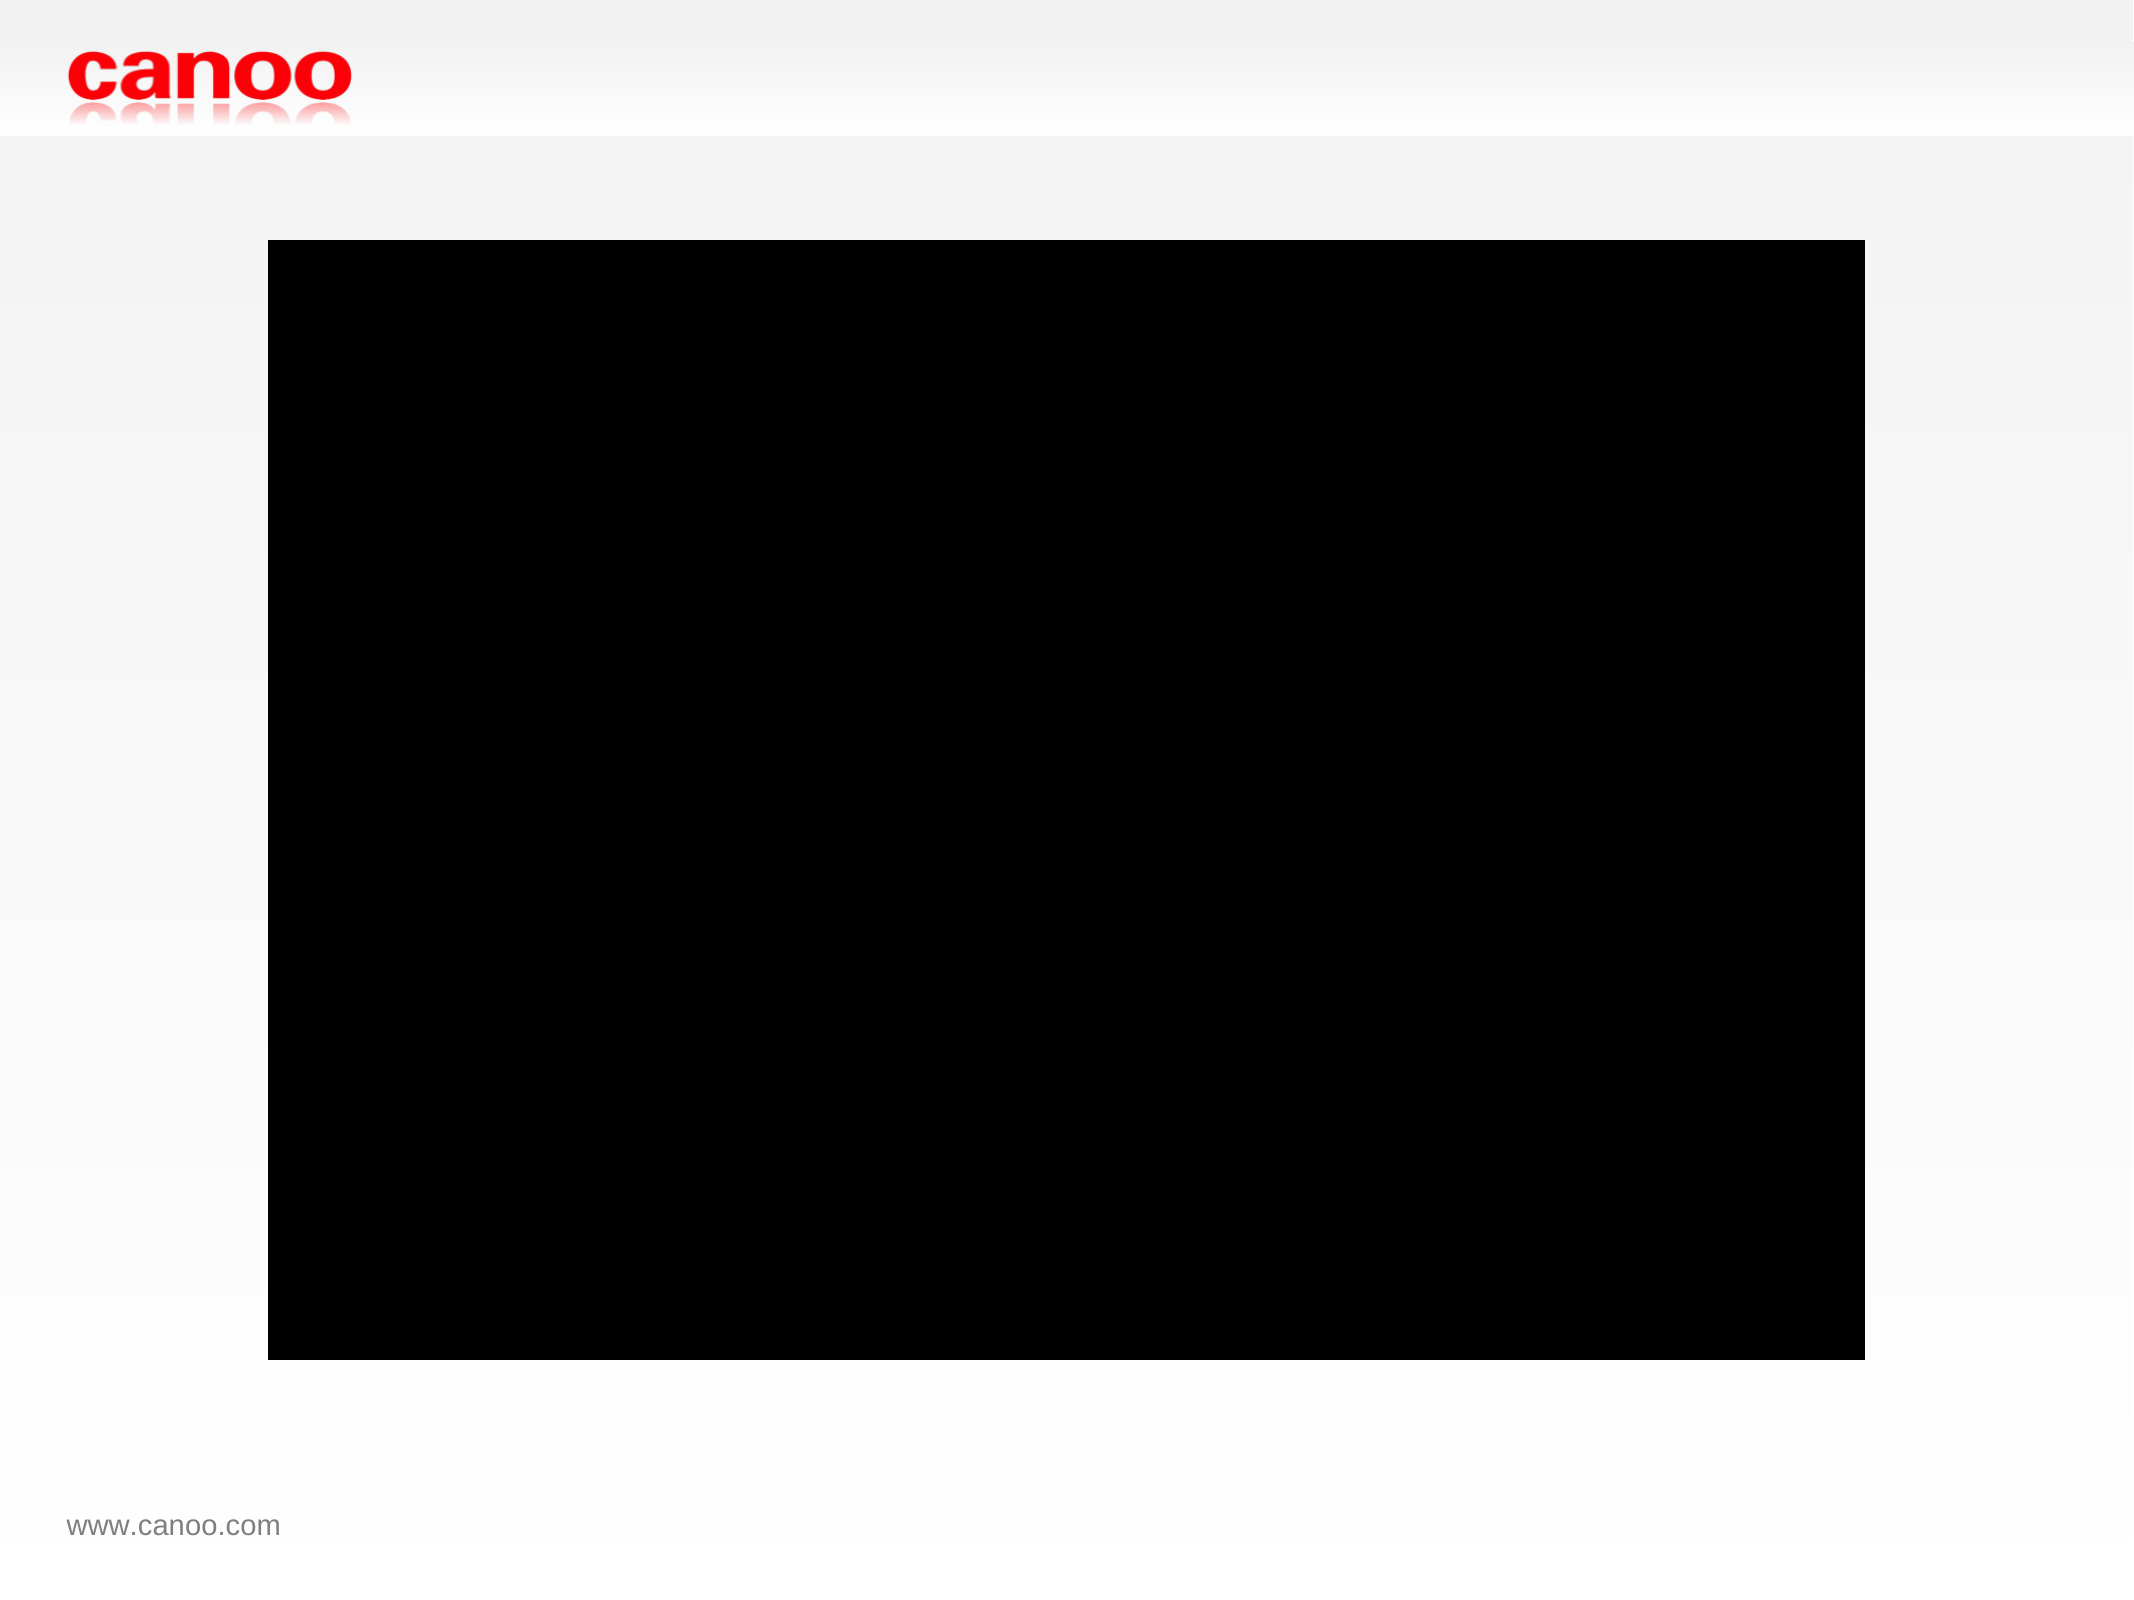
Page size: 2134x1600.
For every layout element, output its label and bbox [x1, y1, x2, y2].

text_box [268, 240, 1865, 1360]
picture [65, 48, 353, 154]
